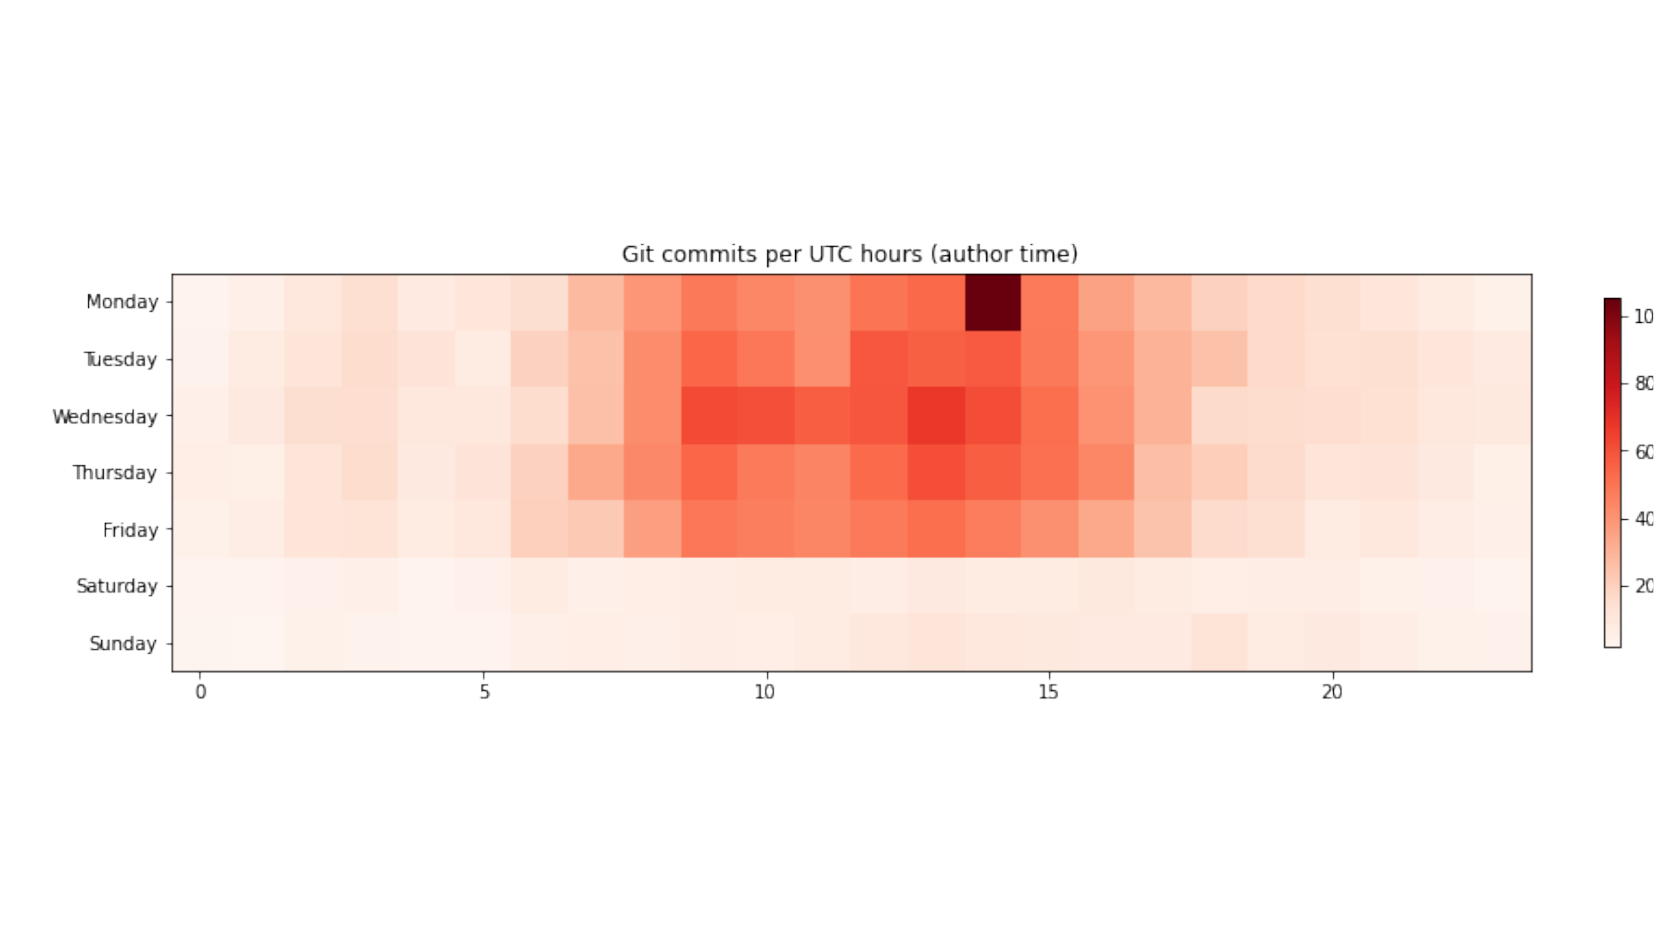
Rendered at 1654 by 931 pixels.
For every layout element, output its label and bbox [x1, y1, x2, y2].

picture [38, 231, 1654, 716]
